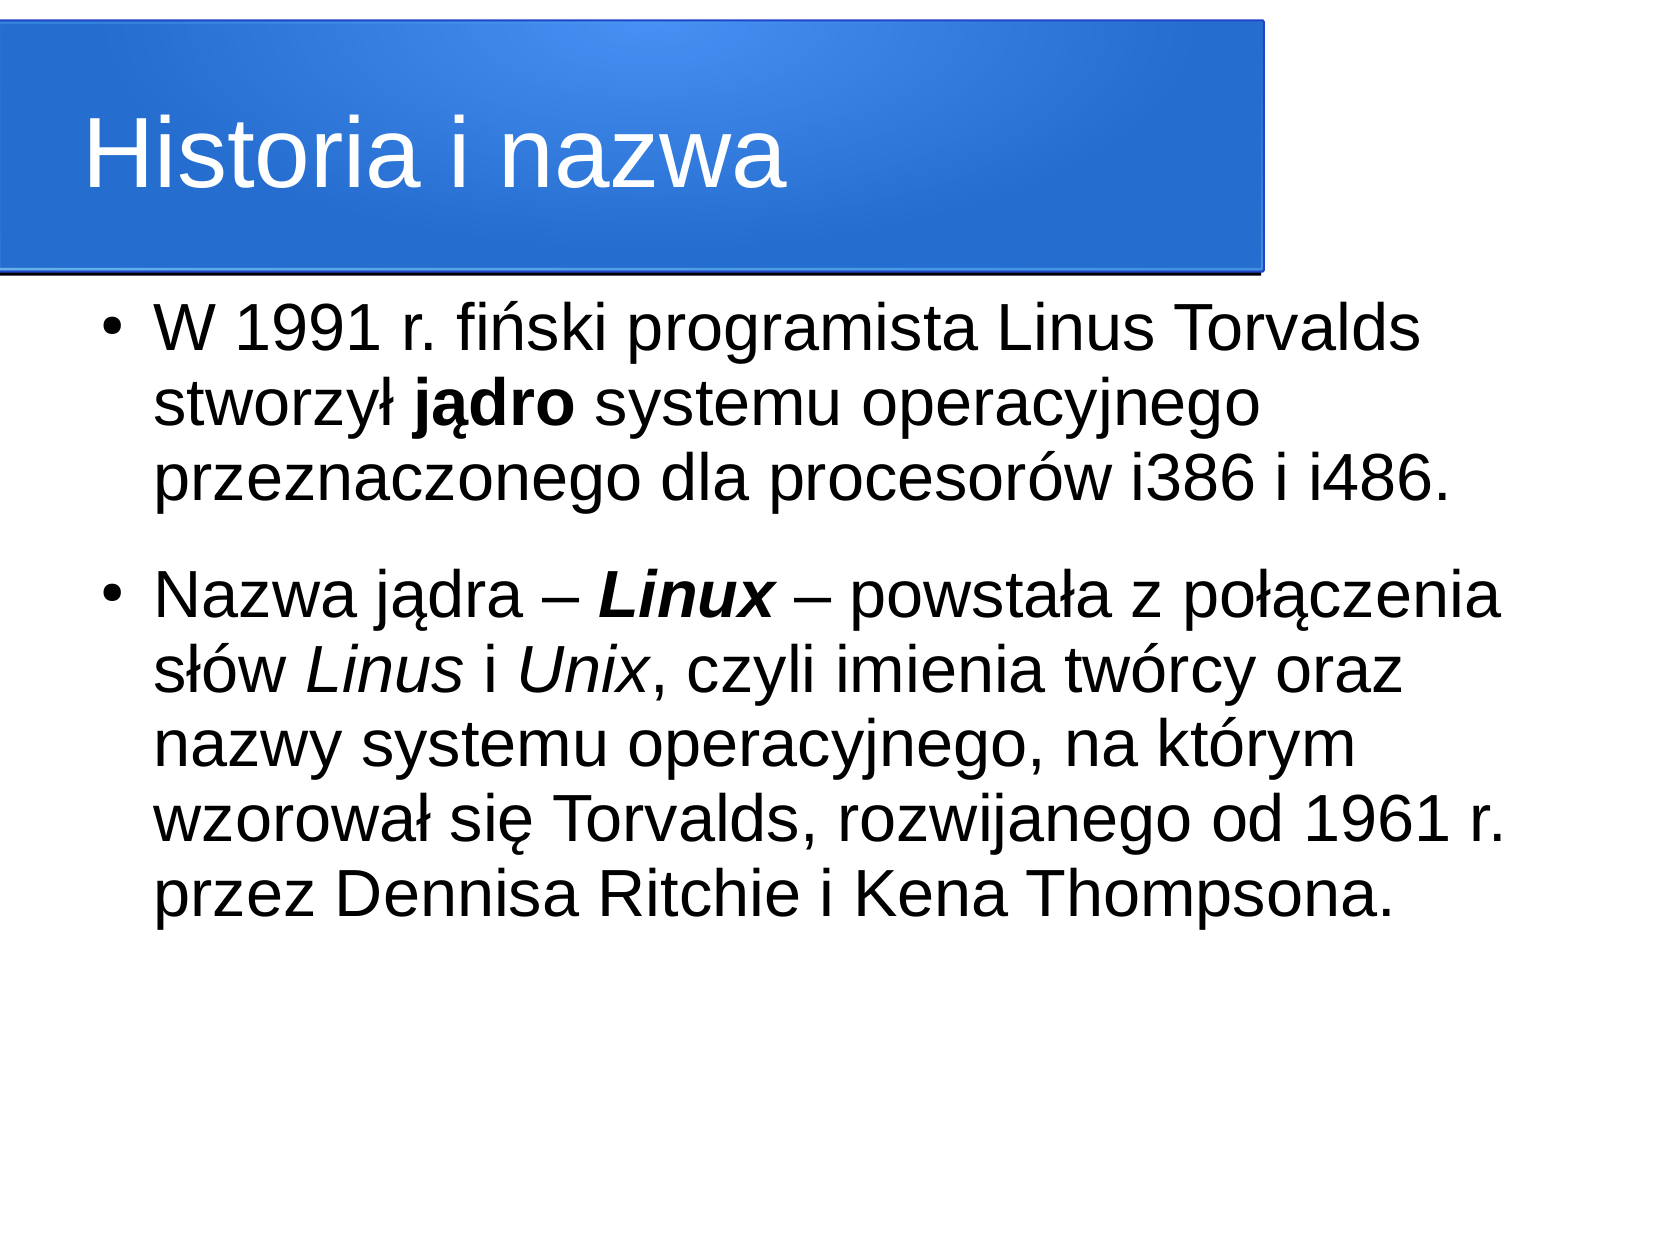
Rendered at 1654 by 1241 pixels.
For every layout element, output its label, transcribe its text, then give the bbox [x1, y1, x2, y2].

list W 1991 r. fiński programista Linus Torvalds stworzył jądro systemu operacyjnego przeznaczonego dla procesorów i386 i i486. Nazwa jądra – Linux – powstała z połączenia słów Linus i Unix, czyli imienia twórcy oraz nazwy systemu operacyjnego, na którym wzorował się Torvalds, rozwijanego od 1961 r. przez Dennisa Ritchie i Kena Thompsona. [82, 290, 1538, 1052]
title Historia i nazwa [82, 49, 1250, 257]
